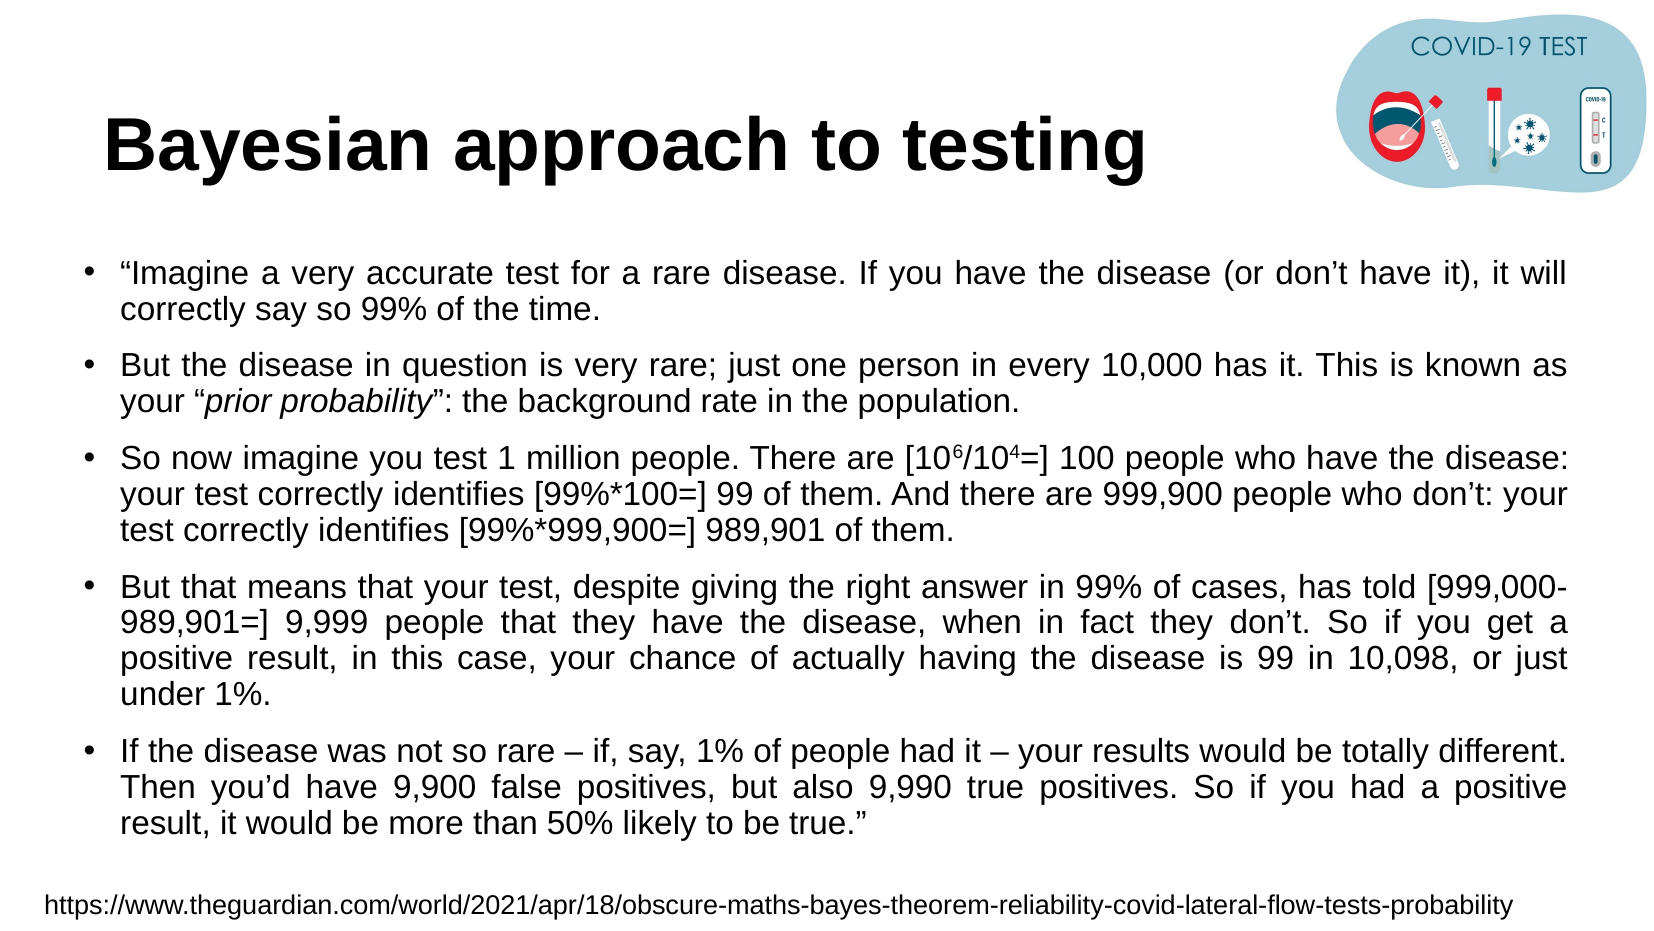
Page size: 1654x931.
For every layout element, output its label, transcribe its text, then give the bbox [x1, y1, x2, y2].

text_box “Imagine a very accurate test for a rare disease. If you have the disease (or don’t have it), it will correctly say so 99% of the time. But the disease in question is very rare; just one person in every 10,000 has it. This is known as your “prior probability”: the background rate in the population. So now imagine you test 1 million people. There are [106/104=] 100 people who have the disease: your test correctly identifies [99%*100=] 99 of them. And there are 999,900 people who don’t: your test correctly identifies [99%*999,900=] 989,901 of them. But that means that your test, despite giving the right answer in 99% of cases, has told [999,000-989,901=] 9,999 people that they have the disease, when in fact they don’t. So if you get a positive result, in this case, your chance of actually having the disease is 99 in 10,098, or just under 1%. If the disease was not so rare – if, say, 1% of people had it – your results would be totally different. Then you’d have 9,900 false positives, but also 9,990 true positives. So if you had a positive result, it would be more than 50% likely to be true.” [82, 206, 1570, 891]
text_box Bayesian approach to testing [88, 88, 1582, 271]
text_box https://www.theguardian.com/world/2021/apr/18/obscure-maths-bayes-theorem-reliability-covid-lateral-flow-tests-probability [29, 879, 1569, 925]
picture [1328, 0, 1654, 207]
